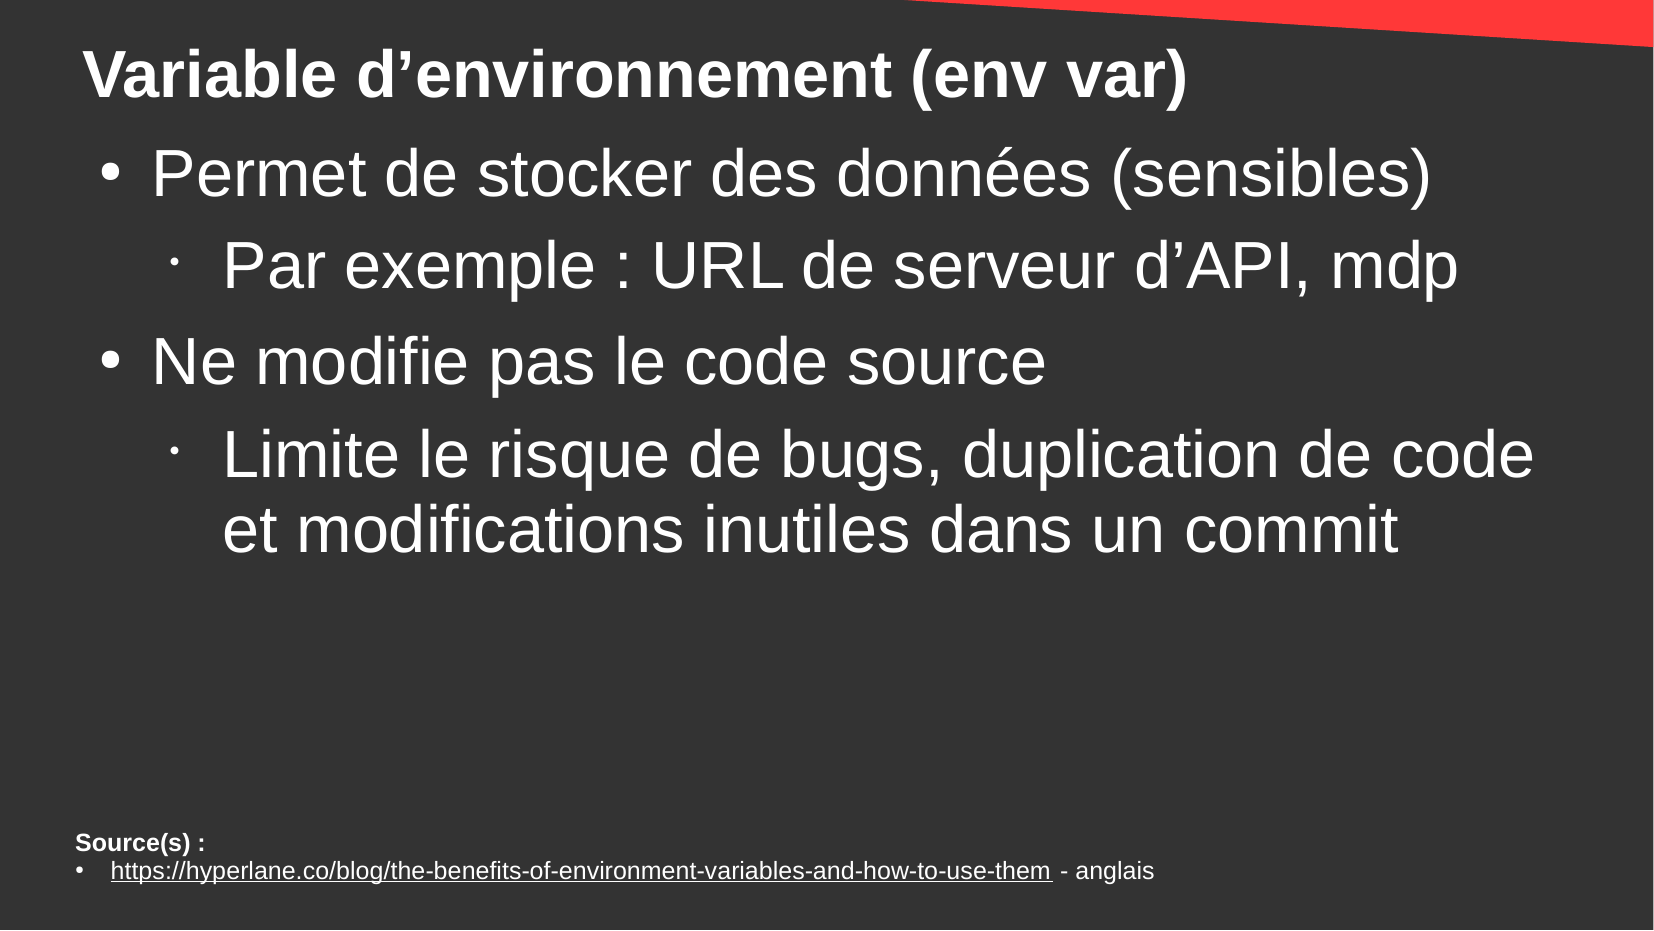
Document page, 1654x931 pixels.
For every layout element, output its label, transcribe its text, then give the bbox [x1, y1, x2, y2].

title Variable d’environnement (env var) [82, 37, 1571, 114]
list Permet de stocker des données (sensibles) Par exemple : URL de serveur d’API, mdp Ne modifie pas le code source Limite le risque de bugs, duplication de code et modifications inutiles dans un commit [80, 135, 1565, 768]
text_box Source(s) : https://hyperlane.co/blog/the-benefits-of-environment-variables-and-how-to-use-them - anglais [60, 821, 1546, 931]
text_box [904, 0, 1654, 48]
